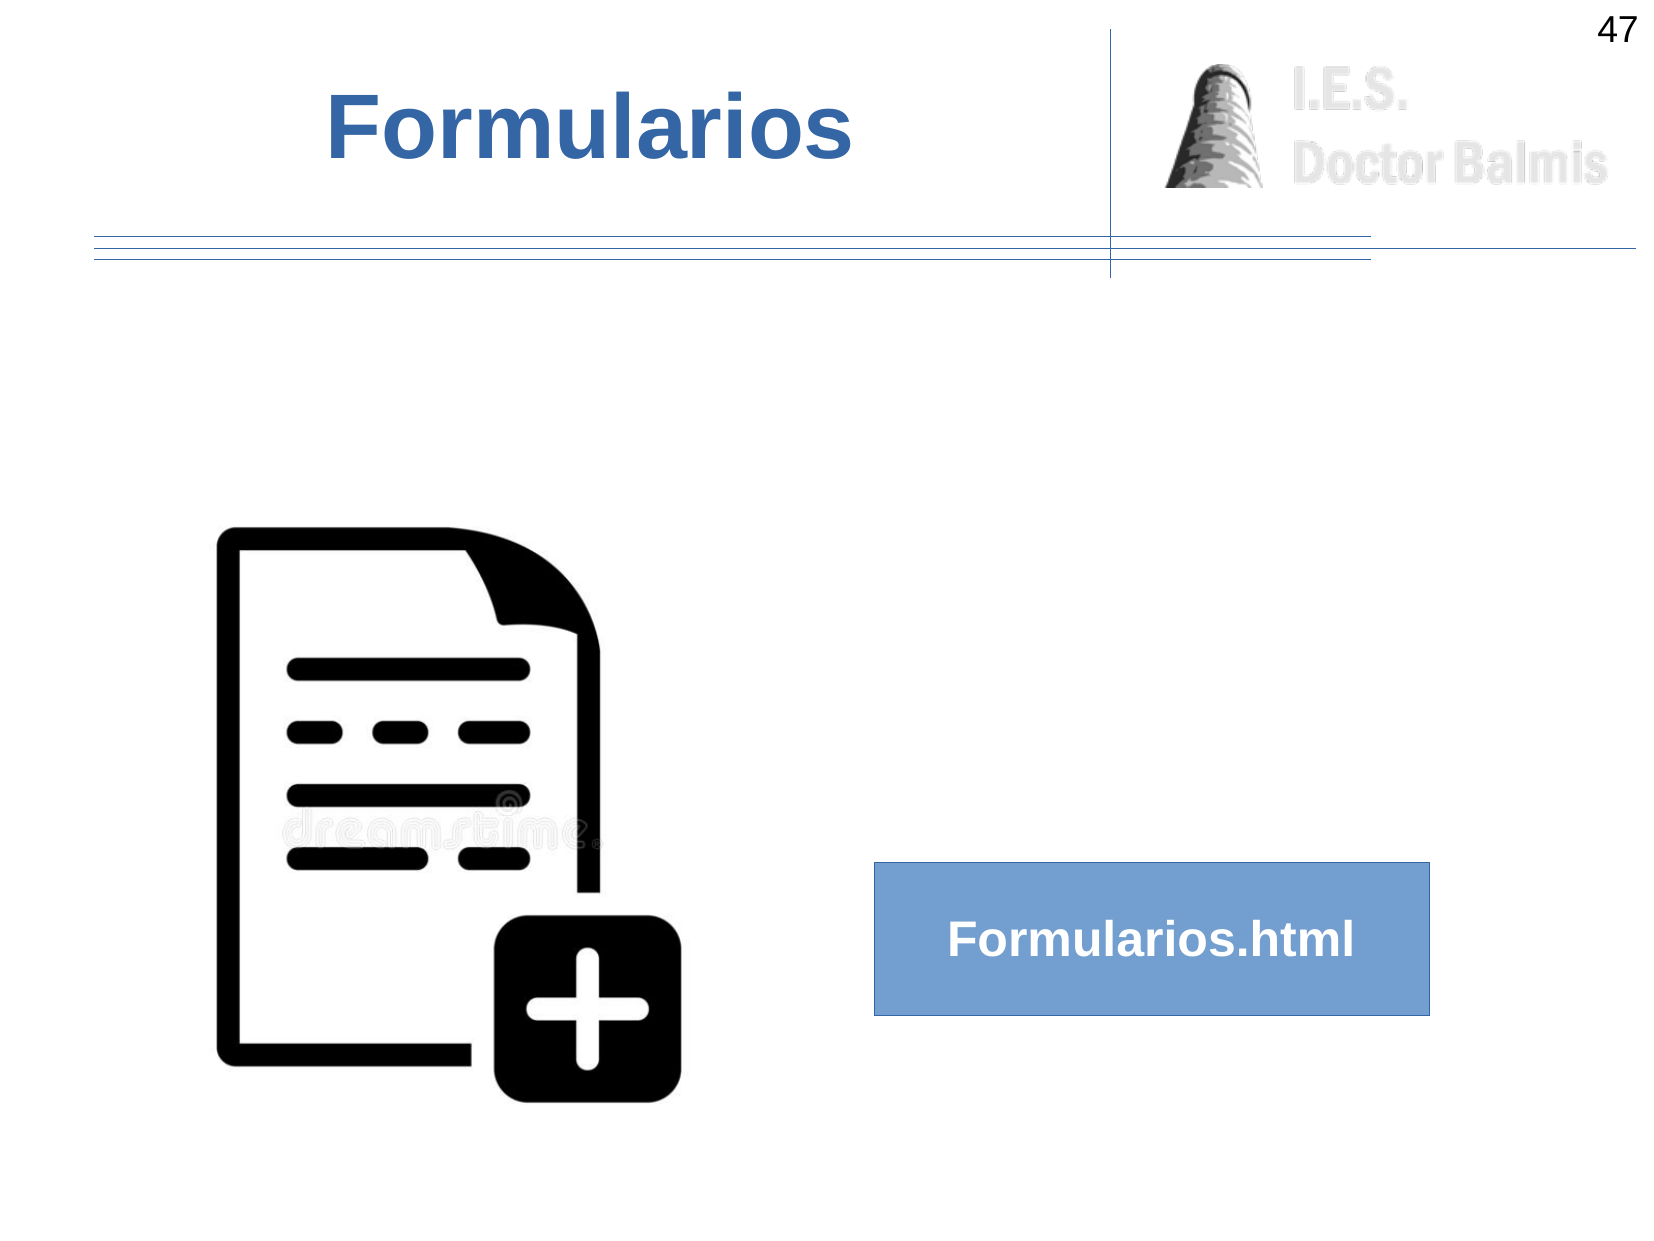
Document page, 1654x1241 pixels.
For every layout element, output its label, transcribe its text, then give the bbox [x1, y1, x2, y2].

picture [1133, 64, 1619, 188]
text_box Formularios.html [874, 862, 1430, 1016]
title Formularios [118, 23, 1063, 231]
picture [35, 401, 863, 1229]
